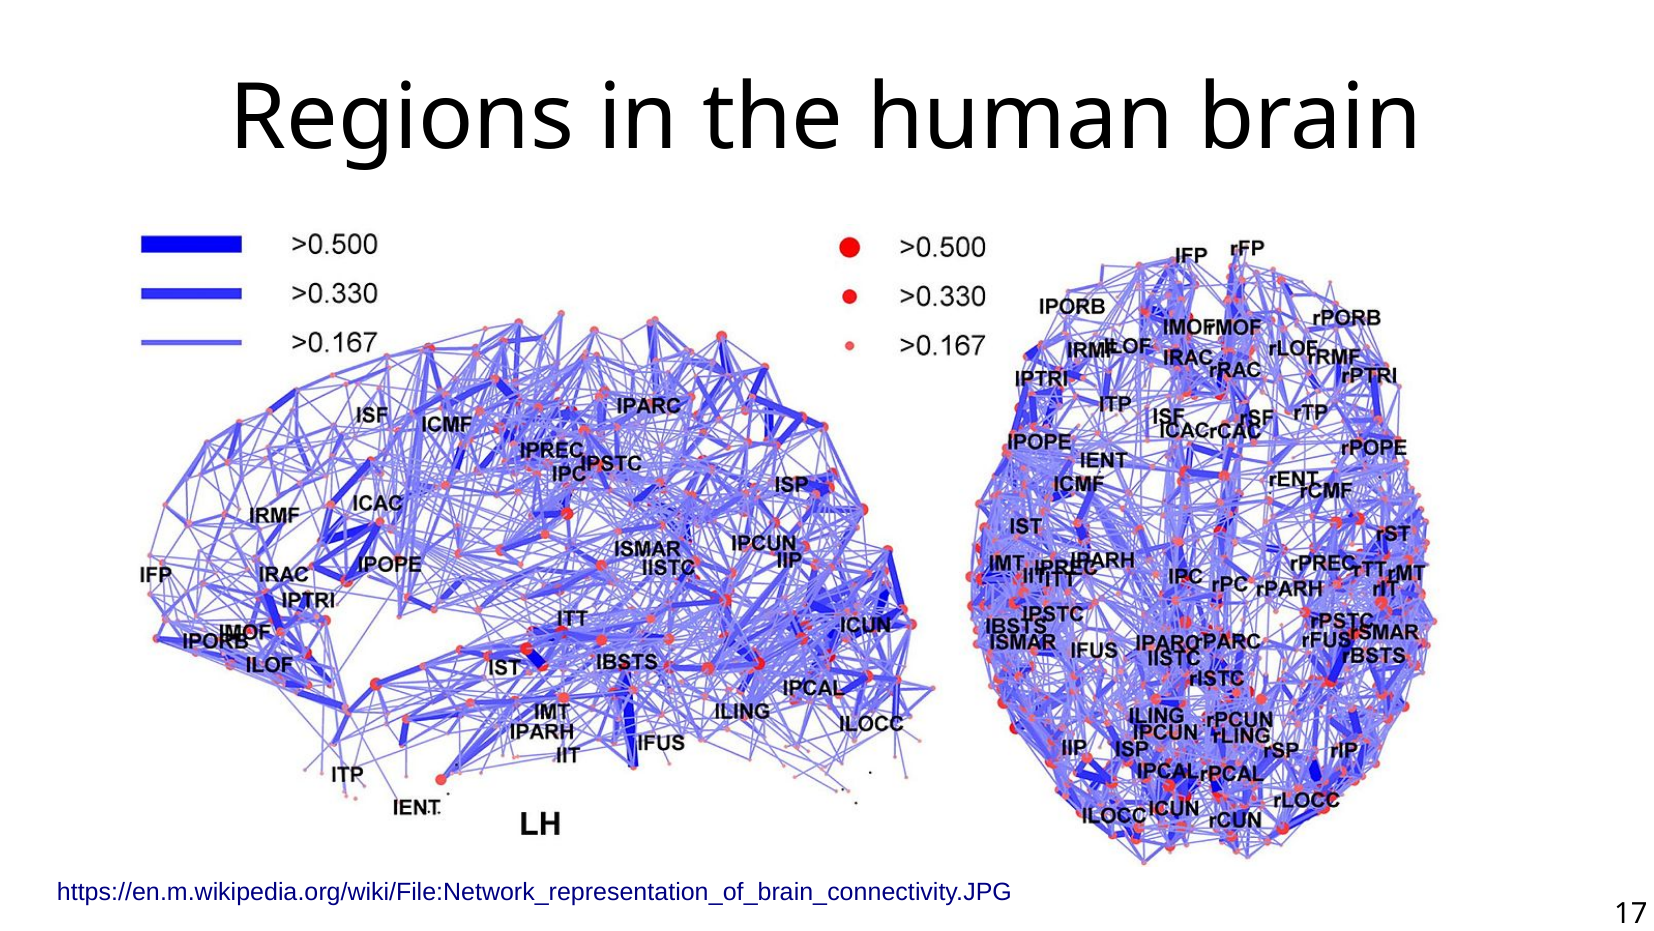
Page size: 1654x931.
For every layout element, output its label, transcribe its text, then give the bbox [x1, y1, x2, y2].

picture [131, 224, 1456, 868]
title Regions in the human brain [82, 1, 1571, 226]
text_box https://en.m.wikipedia.org/wiki/File:Network_representation_of_brain_connectivity.JPG [42, 870, 1501, 921]
